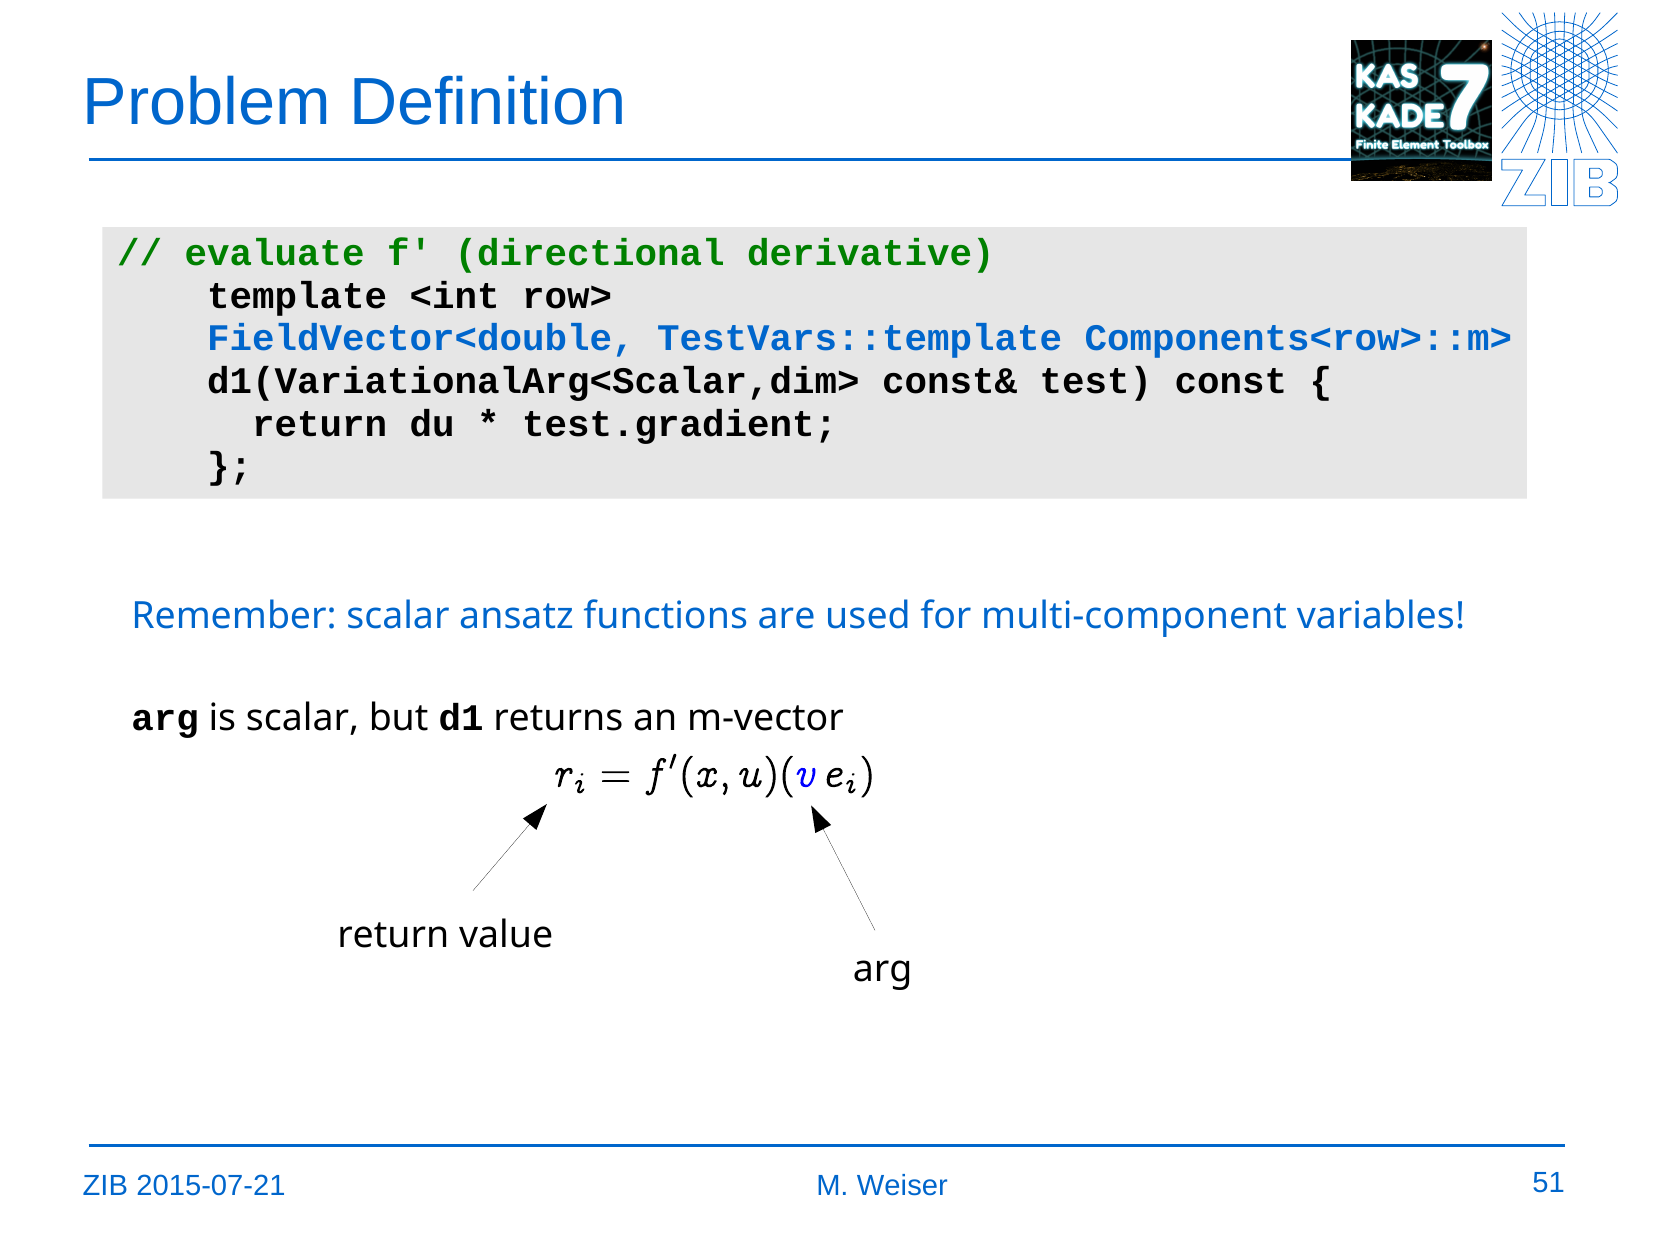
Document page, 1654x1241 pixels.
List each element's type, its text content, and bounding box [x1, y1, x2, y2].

text_box return value [322, 900, 559, 960]
picture [1351, 40, 1492, 181]
title Problem Definition [82, 64, 1359, 139]
text_box Remember: scalar ansatz functions are used for multi-component variables! arg is scalar, but d1 returns an m-vector [116, 580, 1424, 731]
picture [555, 753, 872, 798]
text_box // evaluate f' (directional derivative) template <int row> FieldVector<double, TestVars::template Components<row>::m> d1(VariationalArg<Scalar,dim> const& test) const { return du * test.gradient; }; [102, 227, 1527, 499]
text_box arg [838, 934, 922, 994]
